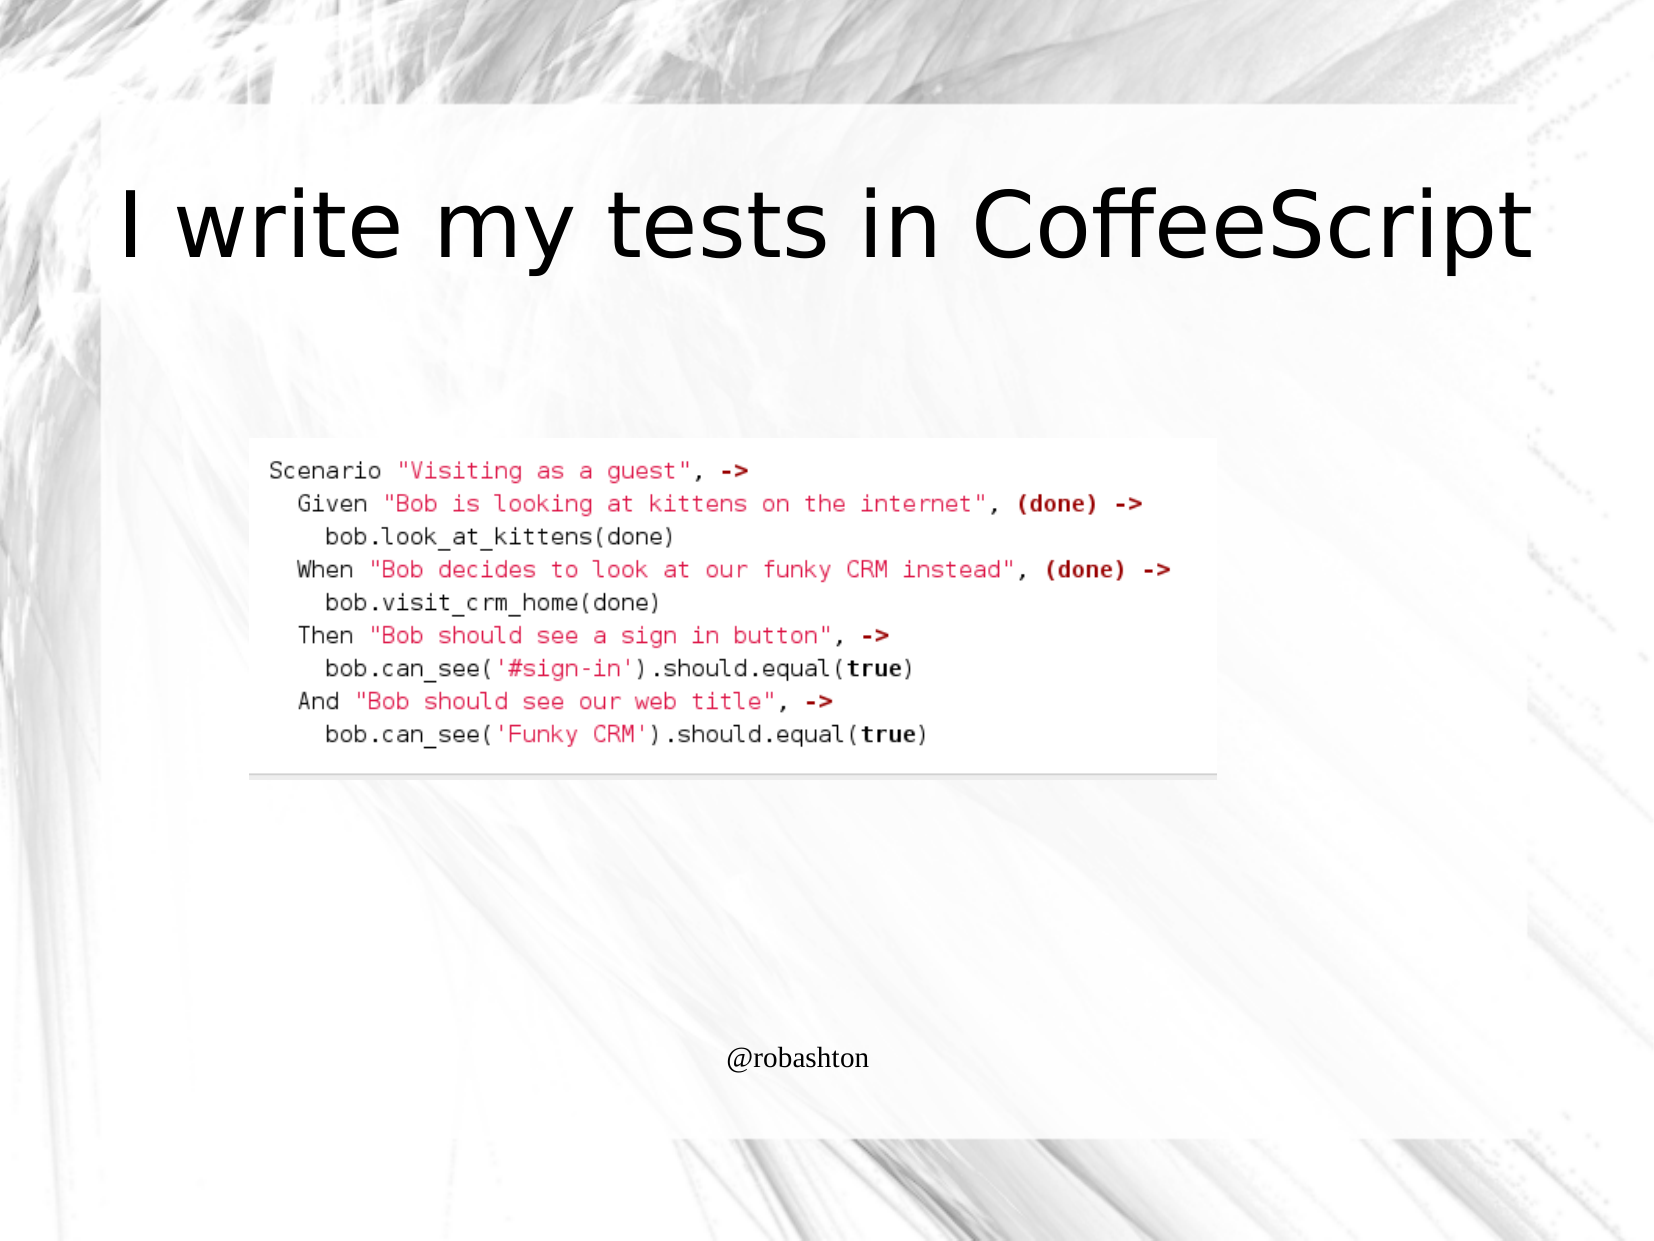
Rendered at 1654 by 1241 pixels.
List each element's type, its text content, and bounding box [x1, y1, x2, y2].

picture [0, 0, 1654, 1241]
title I write my tests in CoffeeScript [59, 141, 1595, 310]
